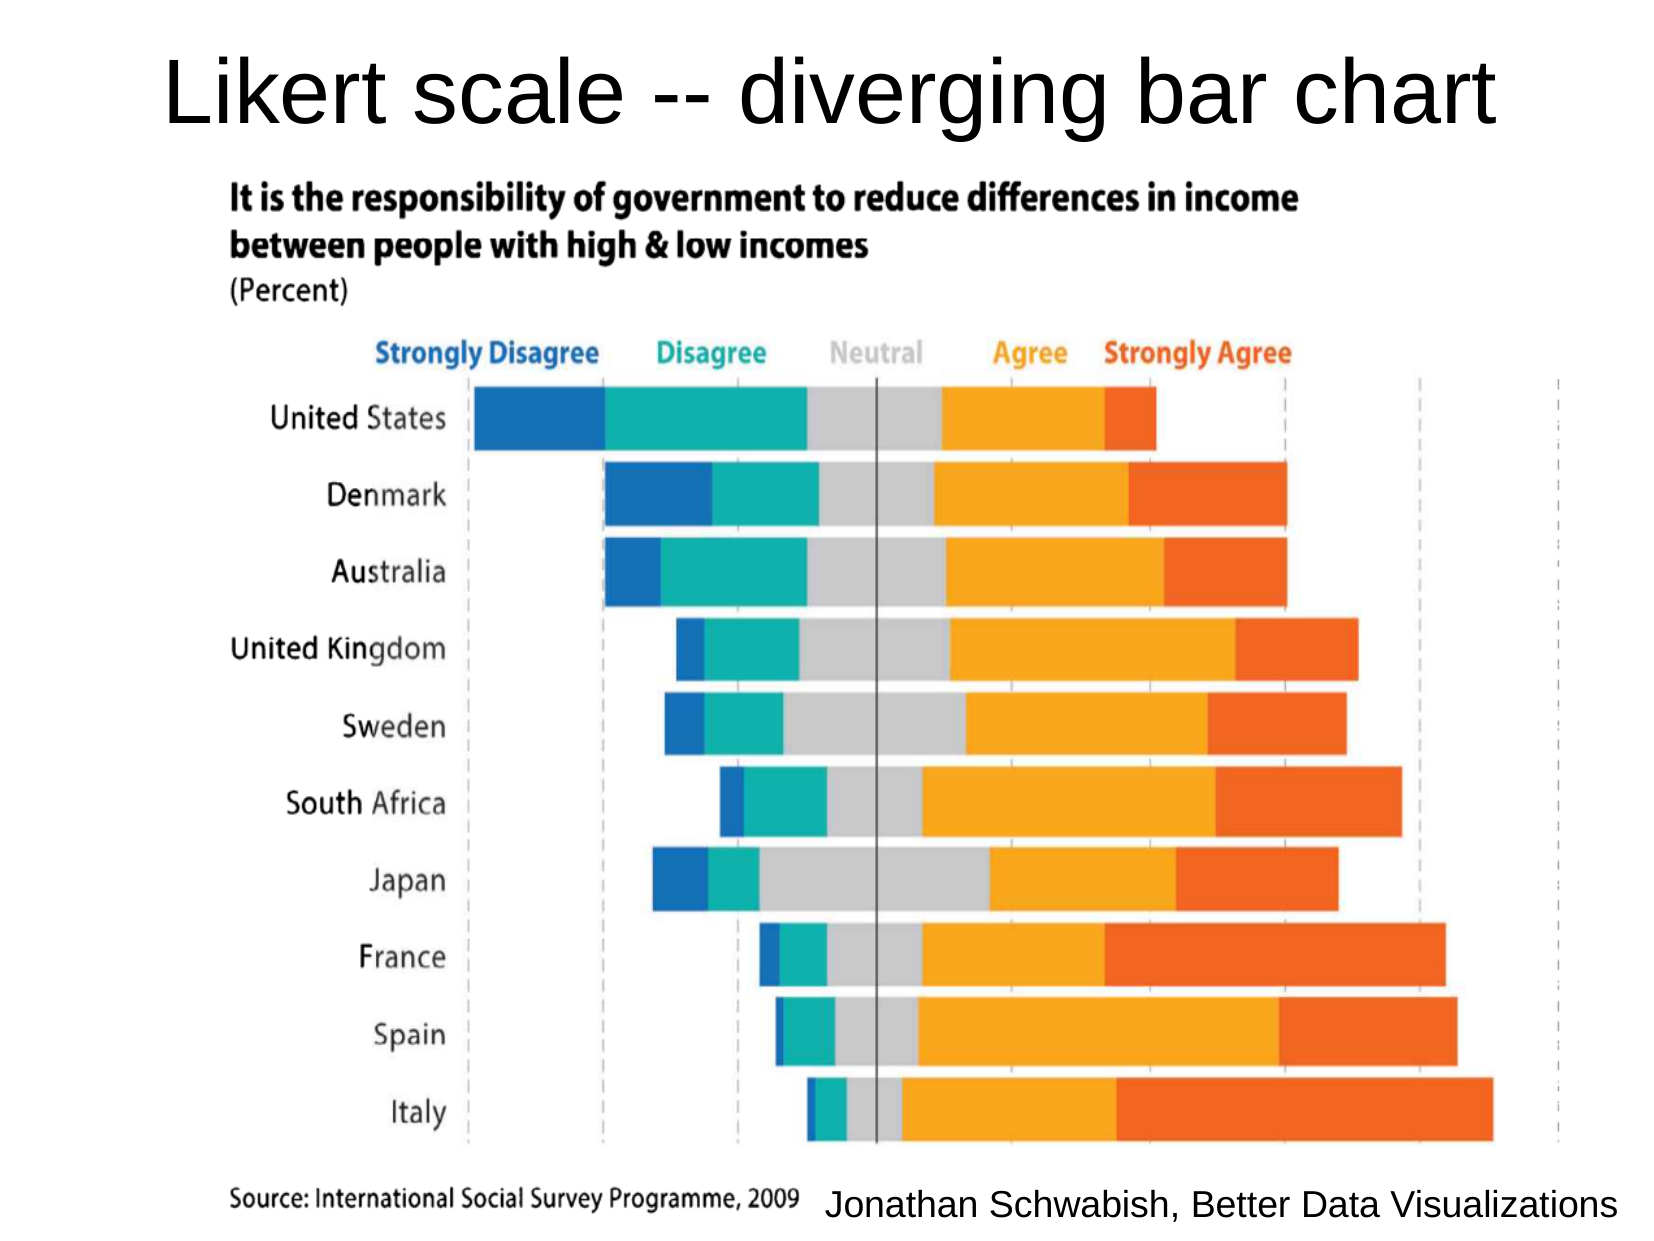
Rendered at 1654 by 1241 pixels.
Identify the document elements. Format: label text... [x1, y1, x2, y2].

text_box Jonathan Schwabish, Better Data Visualizations [810, 1176, 1654, 1241]
title Likert scale -- diverging bar chart [86, 0, 1576, 196]
picture [98, 149, 1636, 1241]
